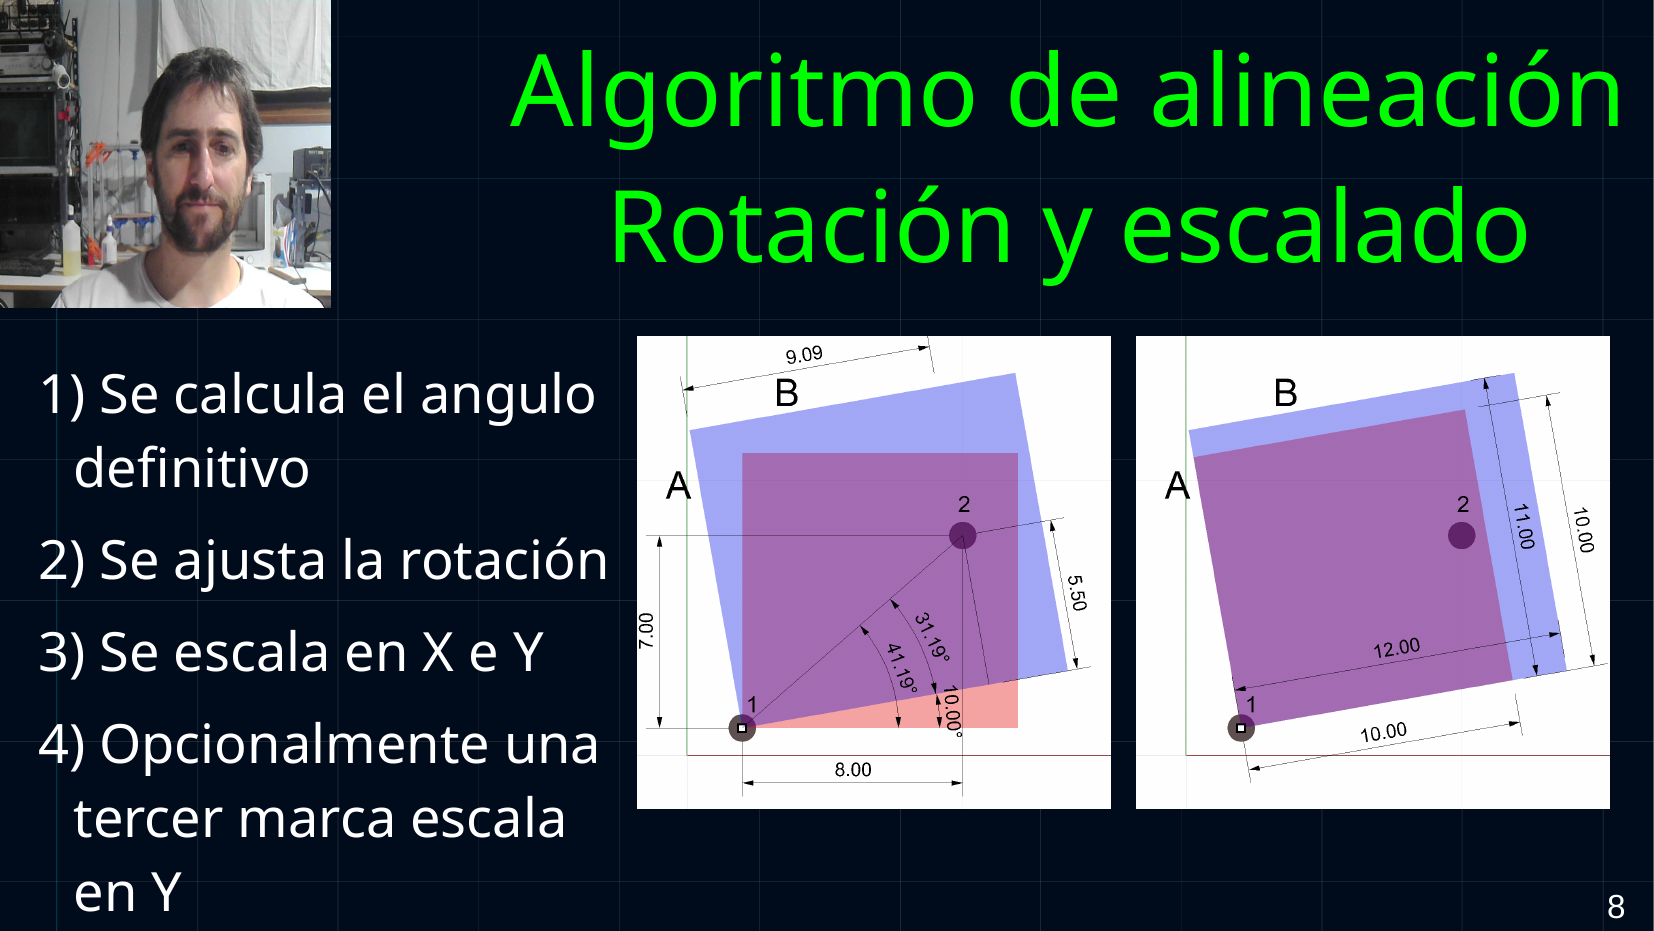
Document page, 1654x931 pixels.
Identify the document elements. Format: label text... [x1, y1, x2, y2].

picture [0, 0, 1654, 931]
text_box Algoritmo de alineación Rotación y escalado [496, 11, 1599, 277]
text_box Se calcula el angulo definitivo Se ajusta la rotación Se escala en X e Y Opcionalmente una tercer marca escala en Y [23, 348, 644, 931]
text_box <number> [1592, 880, 1654, 931]
